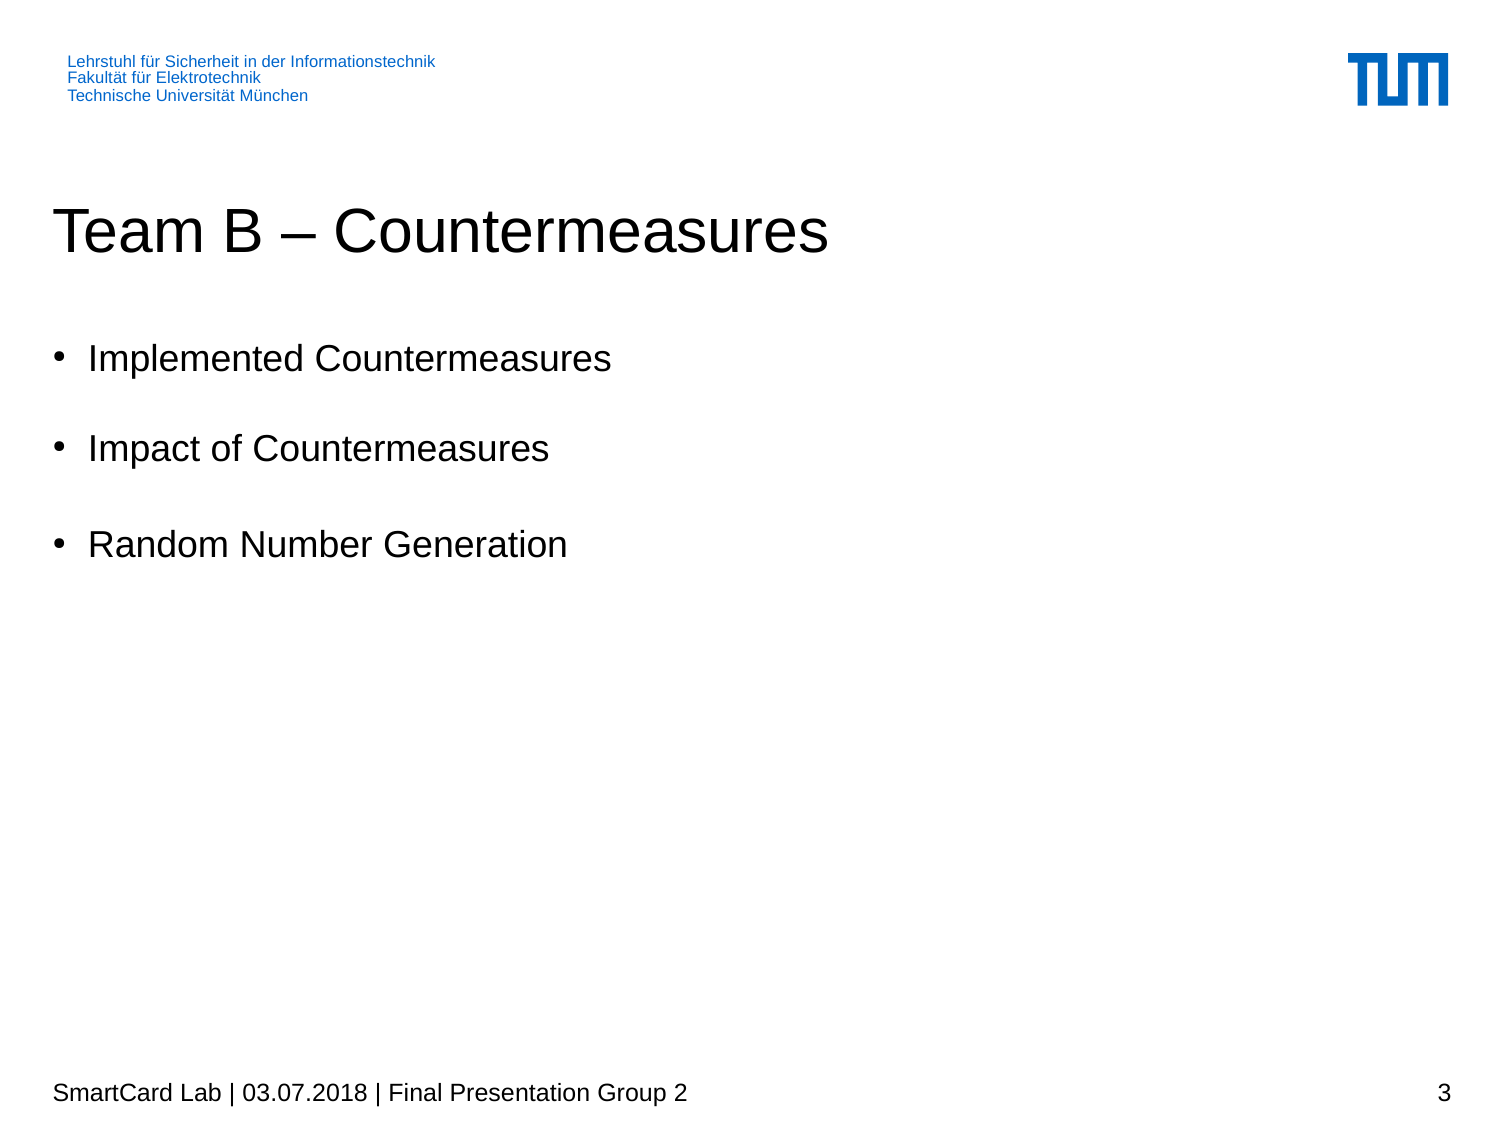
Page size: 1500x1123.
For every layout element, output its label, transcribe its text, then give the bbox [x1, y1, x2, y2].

title Team B – Countermeasures [52, 195, 1453, 266]
list Implemented Countermeasures Impact of Countermeasures Random Number Generation [52, 330, 1453, 560]
